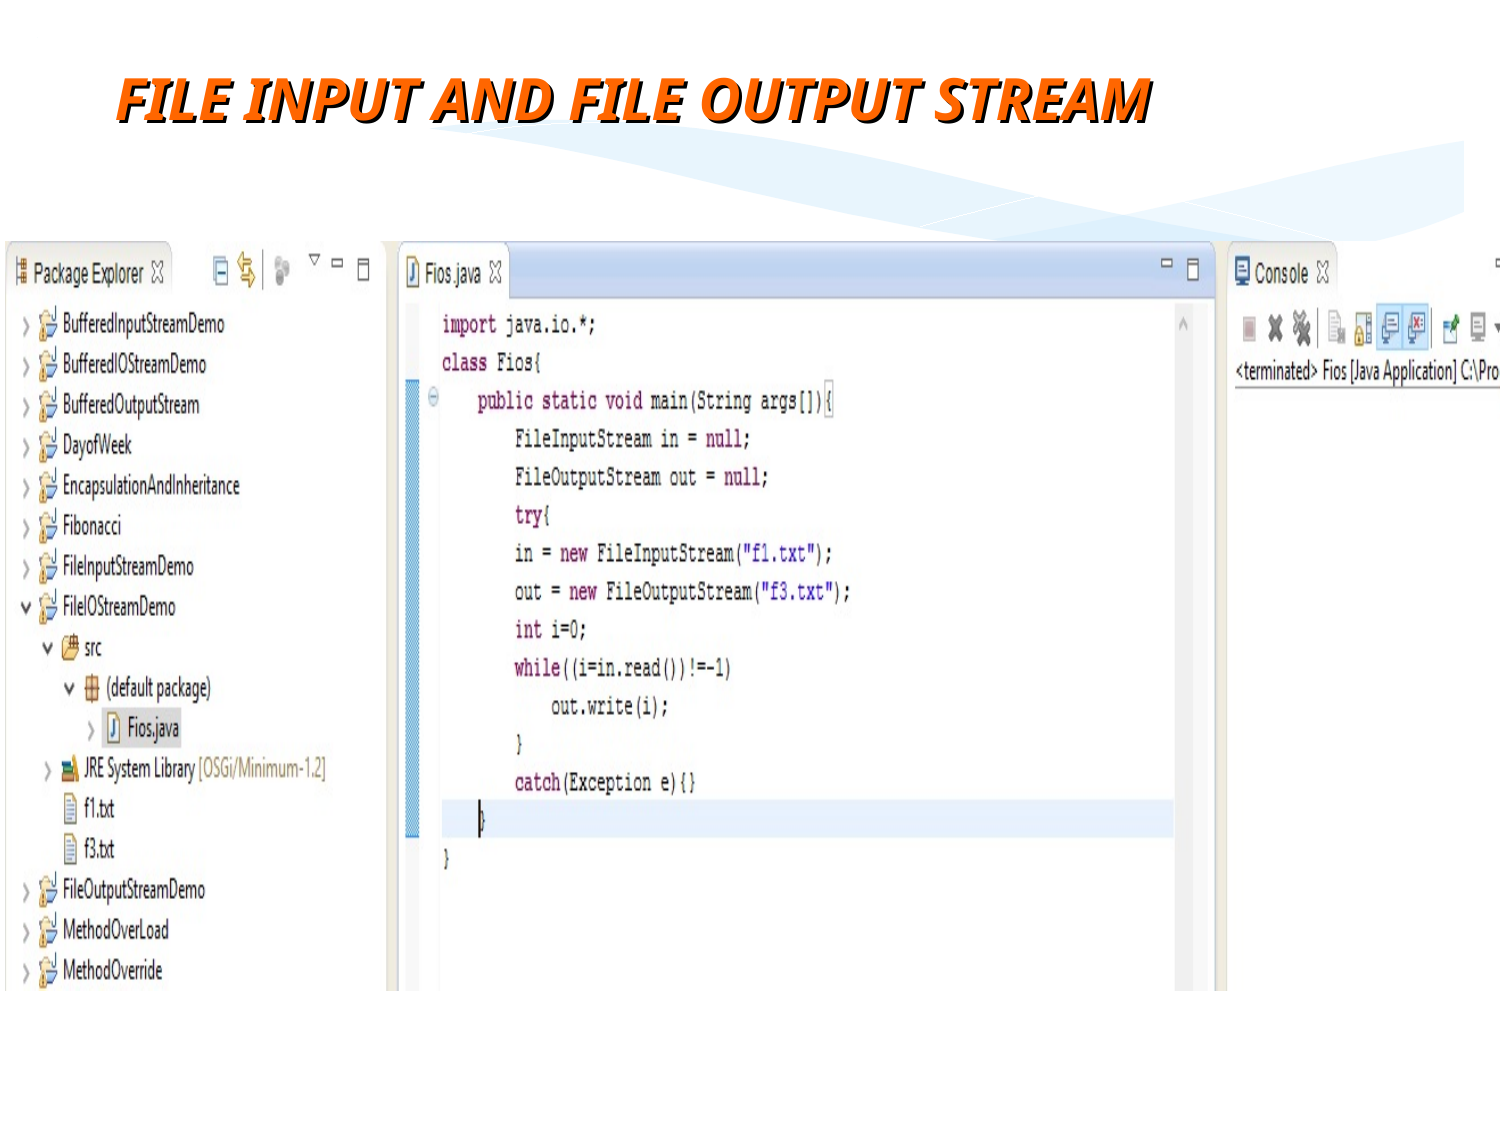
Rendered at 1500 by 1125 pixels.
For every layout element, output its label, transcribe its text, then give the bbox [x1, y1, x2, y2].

text_box FILE INPUT AND FILE OUTPUT STREAM [99, 13, 1479, 140]
picture [5, 241, 1500, 991]
